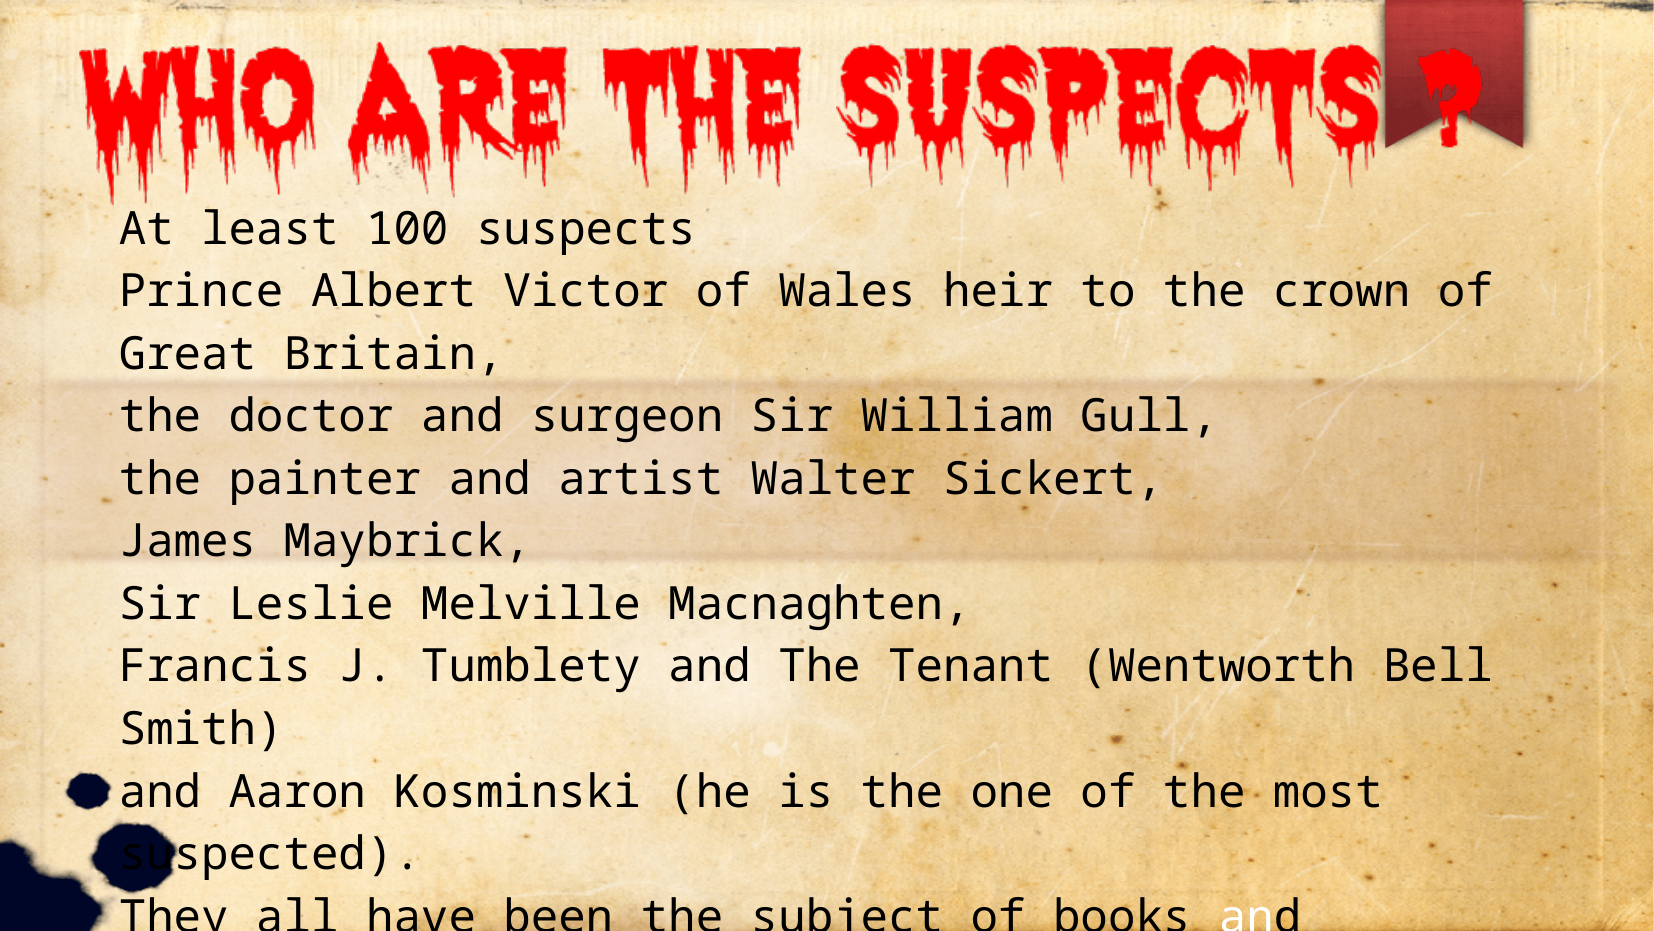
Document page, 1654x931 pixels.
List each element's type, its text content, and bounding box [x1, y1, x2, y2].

picture [1225, 920, 1238, 929]
picture [511, 910, 524, 929]
text_box At least 100 suspects Prince Albert Victor of Wales heir to the crown of Great Britain, the doctor and surgeon Sir William Gull, the painter and artist Walter Sickert, James Maybrick, Sir Leslie Melville Macnaghten, Francis J. Tumblety and The Tenant (Wentworth Bell Smith) and Aaron Kosminski (he is the one of the most suspected). They all have been the subject of books and adaptations. [103, 187, 1545, 876]
picture [867, 910, 881, 917]
picture [400, 920, 413, 929]
picture [374, 910, 386, 931]
picture [154, 910, 166, 931]
picture [813, 910, 826, 929]
picture [0, 0, 1654, 931]
picture [262, 920, 275, 929]
picture [676, 910, 688, 931]
picture [1254, 910, 1266, 931]
picture [702, 910, 716, 917]
picture [537, 910, 551, 917]
picture [1087, 910, 1101, 929]
picture [977, 910, 991, 929]
picture [180, 910, 194, 917]
picture [1115, 910, 1129, 929]
picture [593, 910, 605, 931]
picture [1280, 910, 1293, 929]
picture [1061, 910, 1074, 929]
picture [565, 910, 579, 917]
picture [1144, 921, 1155, 931]
picture [455, 910, 469, 917]
